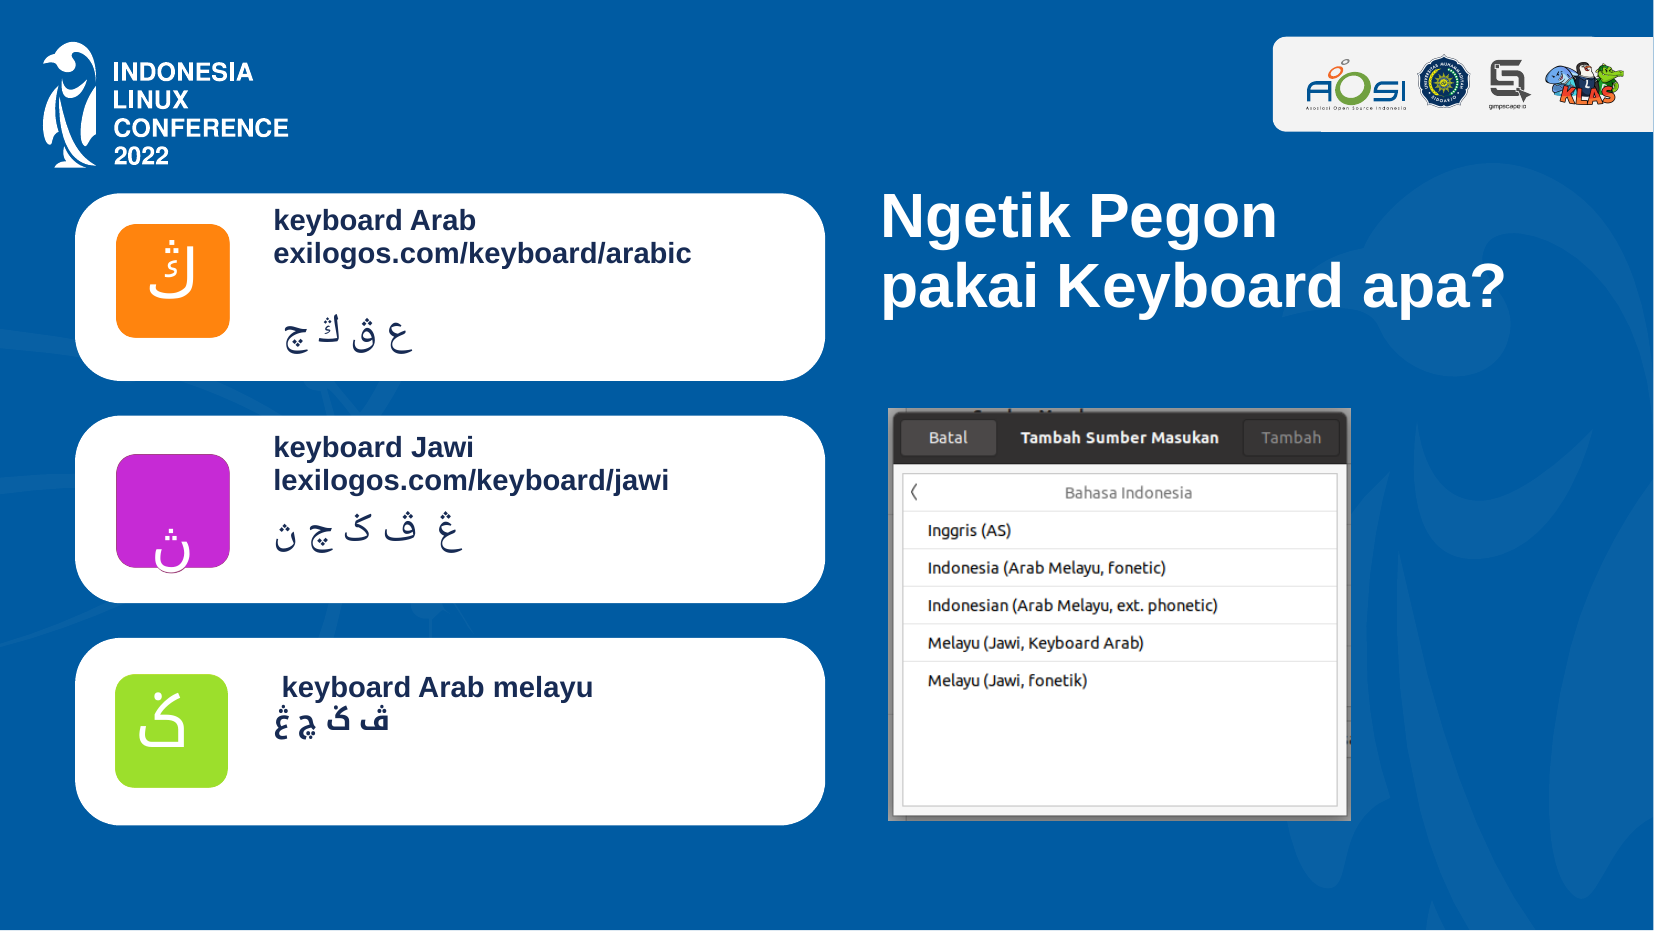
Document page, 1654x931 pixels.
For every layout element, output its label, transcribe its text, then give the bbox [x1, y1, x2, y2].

text_box [75, 637, 826, 826]
title Ngetik Pegon pakai Keyboard apa? [880, 181, 1593, 321]
text_box ڽ [116, 454, 230, 568]
picture [1417, 54, 1471, 108]
text_box ݢ [115, 674, 228, 788]
text_box keyboard Arab exilogos.com/keyboard/arabic ع ڨ ڭ چ [237, 204, 788, 430]
text_box ڭ [116, 224, 230, 338]
text_box [75, 193, 826, 381]
text_box keyboard Jawi lexilogos.com/keyboard/jawi ڠ ڤ ݢ چ ڽ [237, 430, 788, 601]
picture [888, 408, 1351, 821]
text_box [75, 415, 826, 604]
text_box keyboard Arab melayu ڤ ݢ چ ڠ [237, 675, 788, 799]
picture [1545, 62, 1624, 105]
